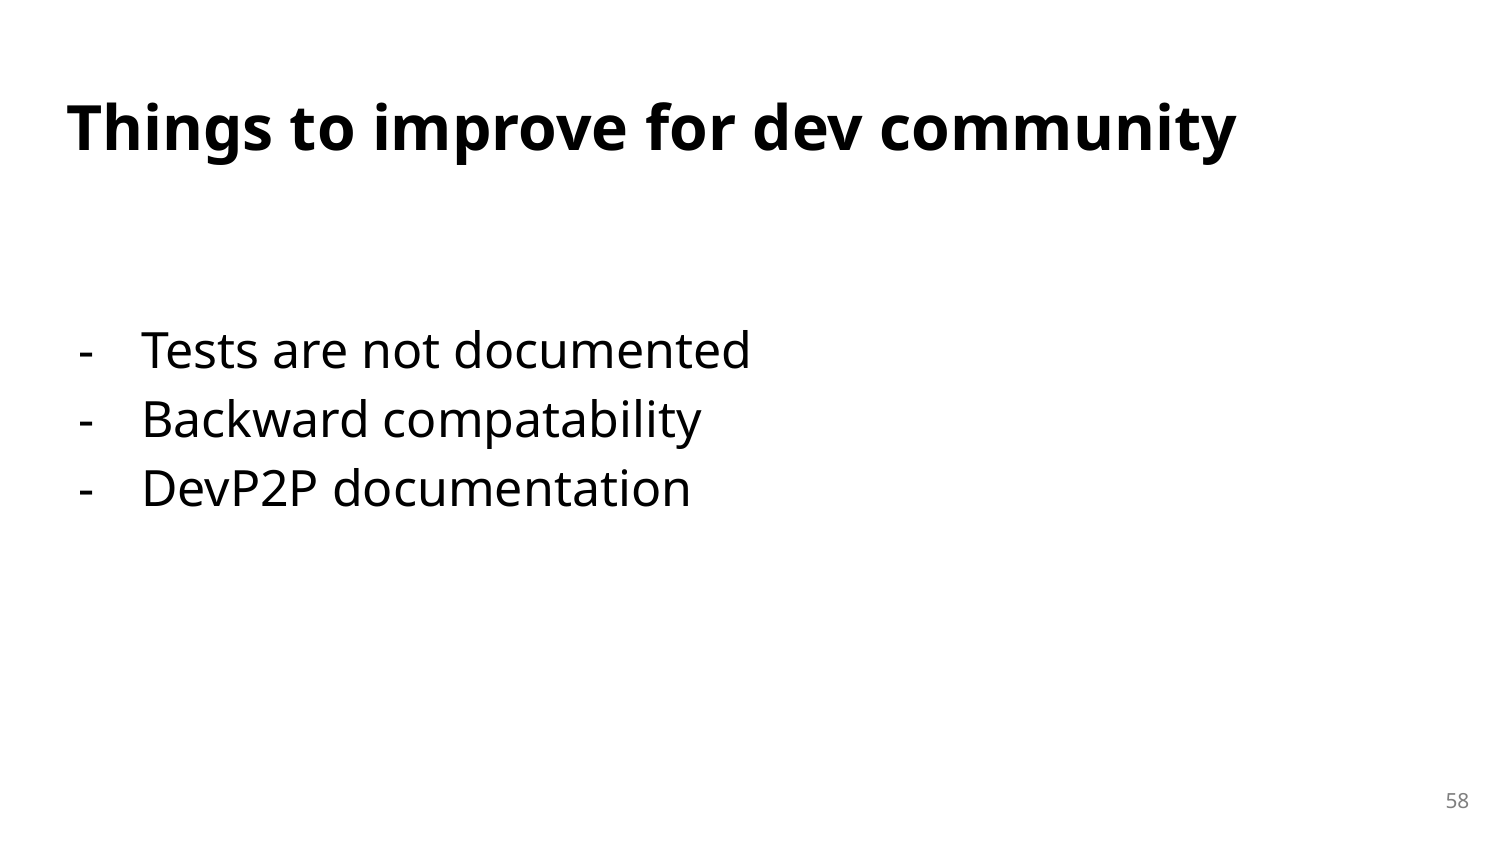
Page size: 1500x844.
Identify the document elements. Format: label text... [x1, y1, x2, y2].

list Tests are not documented Backward compatability DevP2P documentation [51, 294, 1449, 750]
title Things to improve for dev community [51, 72, 1449, 176]
slide_number <number> [1394, 769, 1484, 834]
